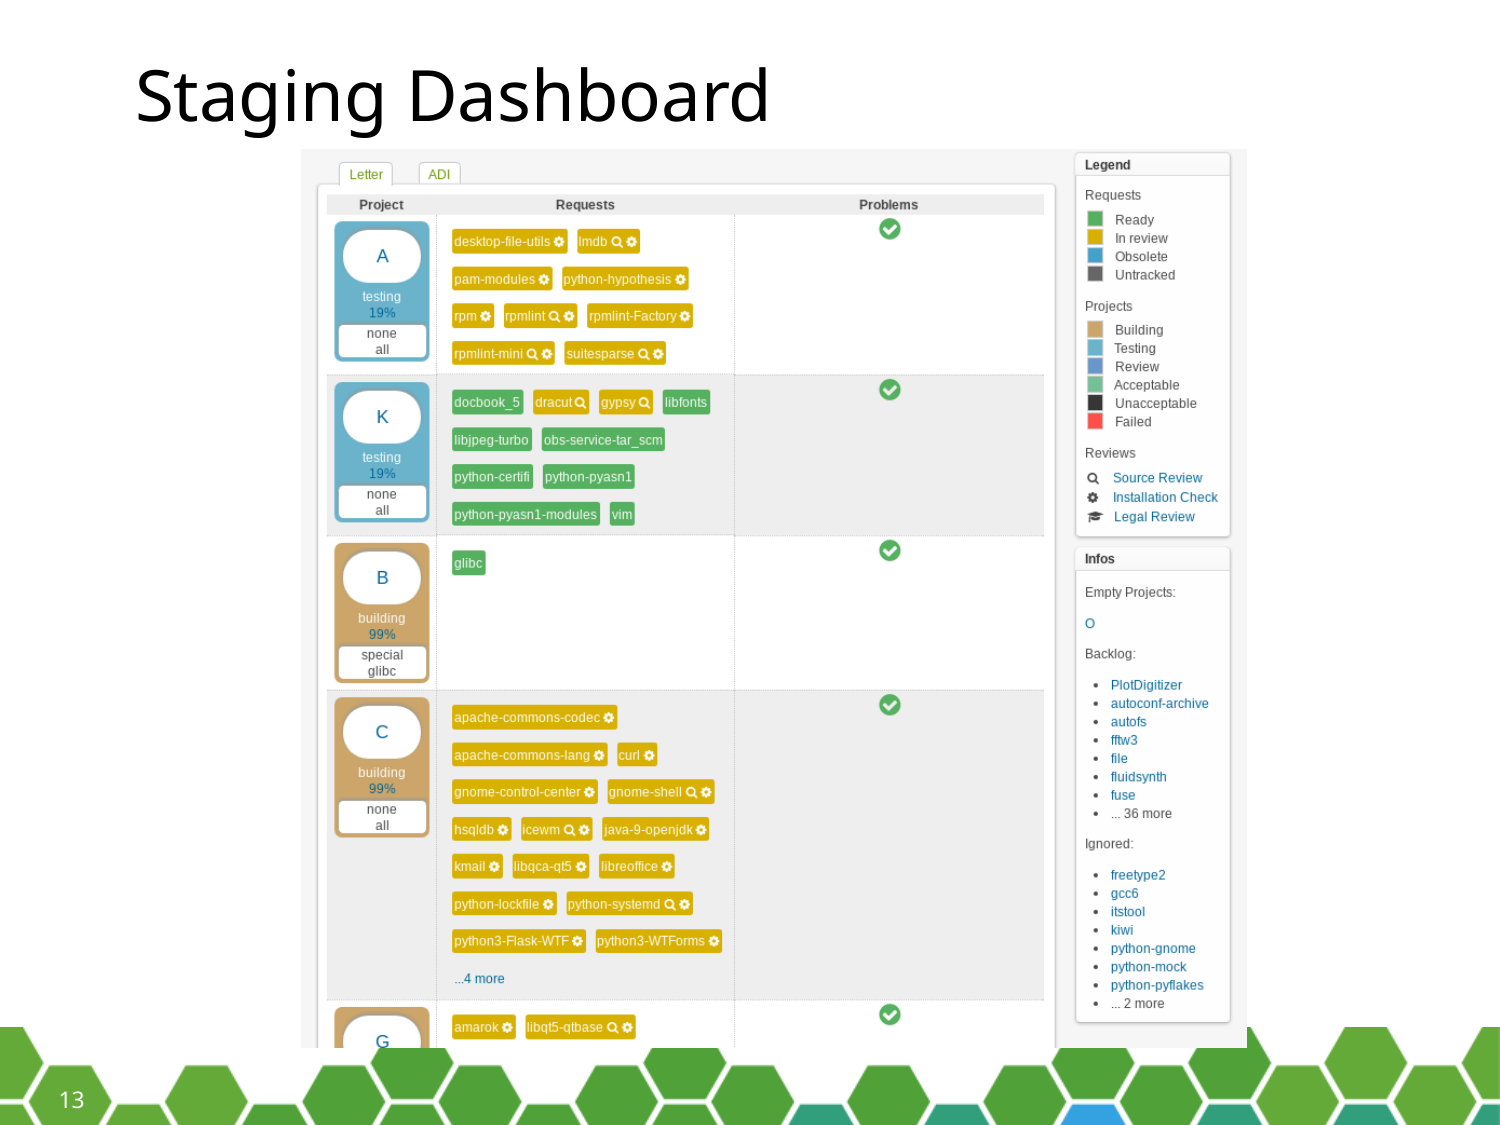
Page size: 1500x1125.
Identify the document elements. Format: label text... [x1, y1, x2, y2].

title Staging Dashboard [135, 12, 1372, 175]
picture [0, 149, 1500, 1125]
